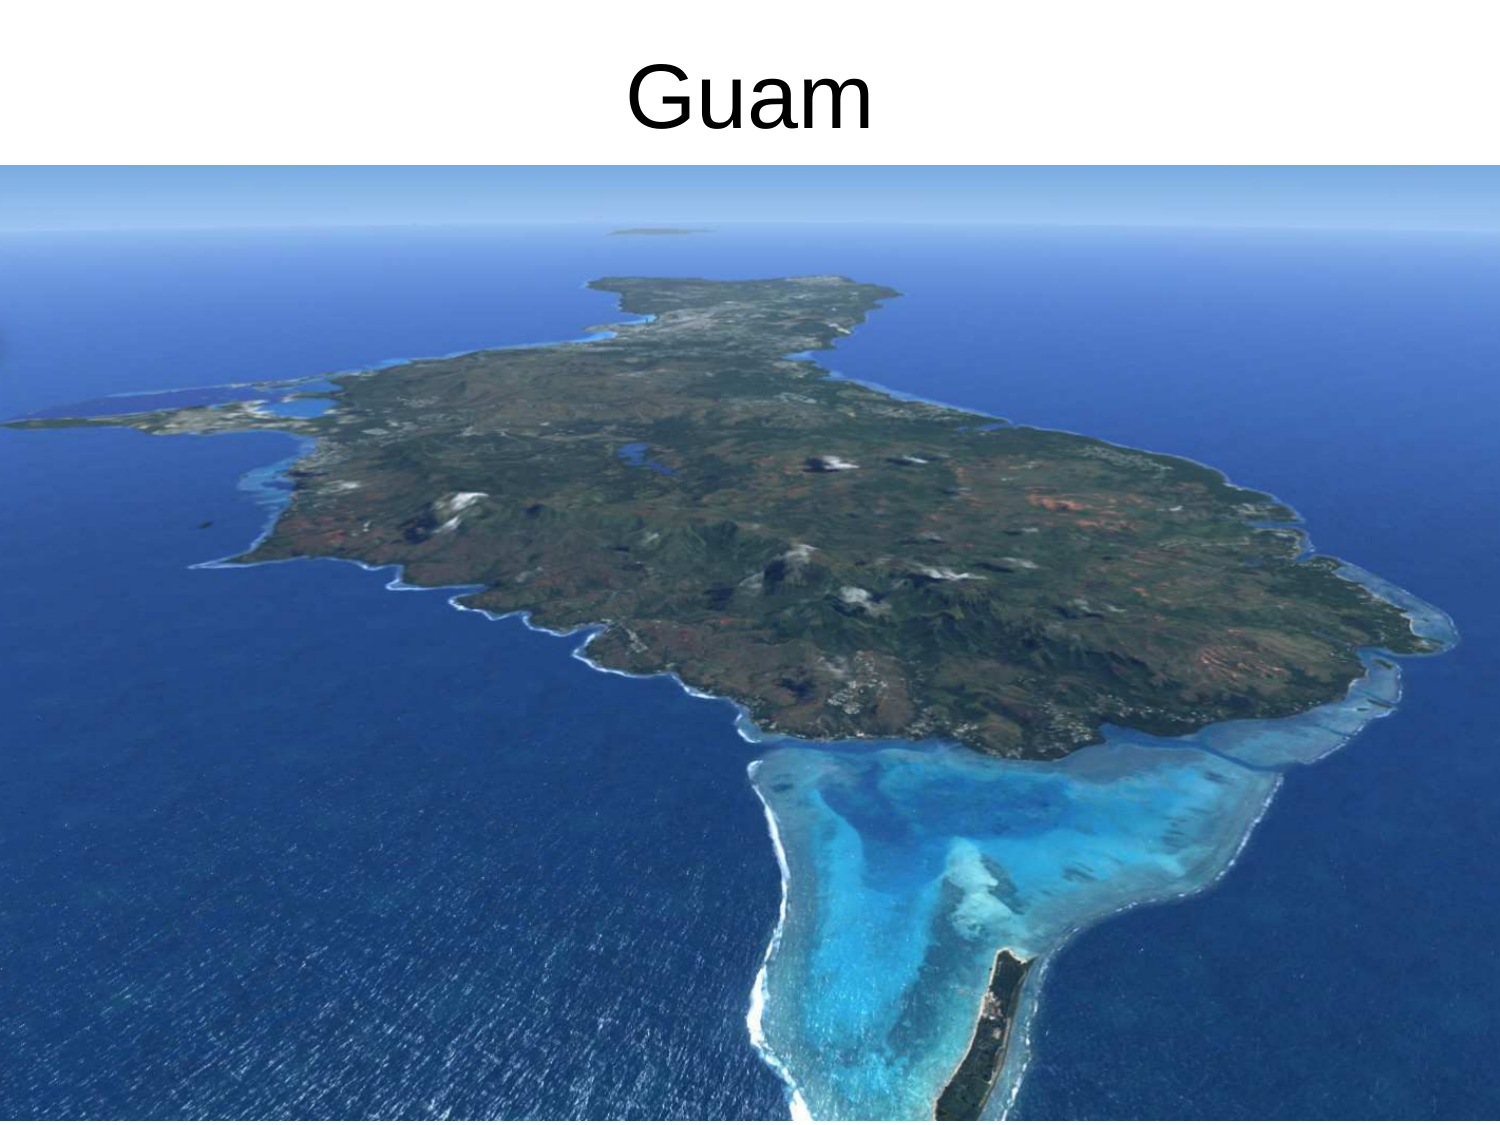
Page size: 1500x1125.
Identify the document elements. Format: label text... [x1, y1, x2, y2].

text_box Guam [610, 32, 890, 150]
picture [0, 165, 1500, 1121]
